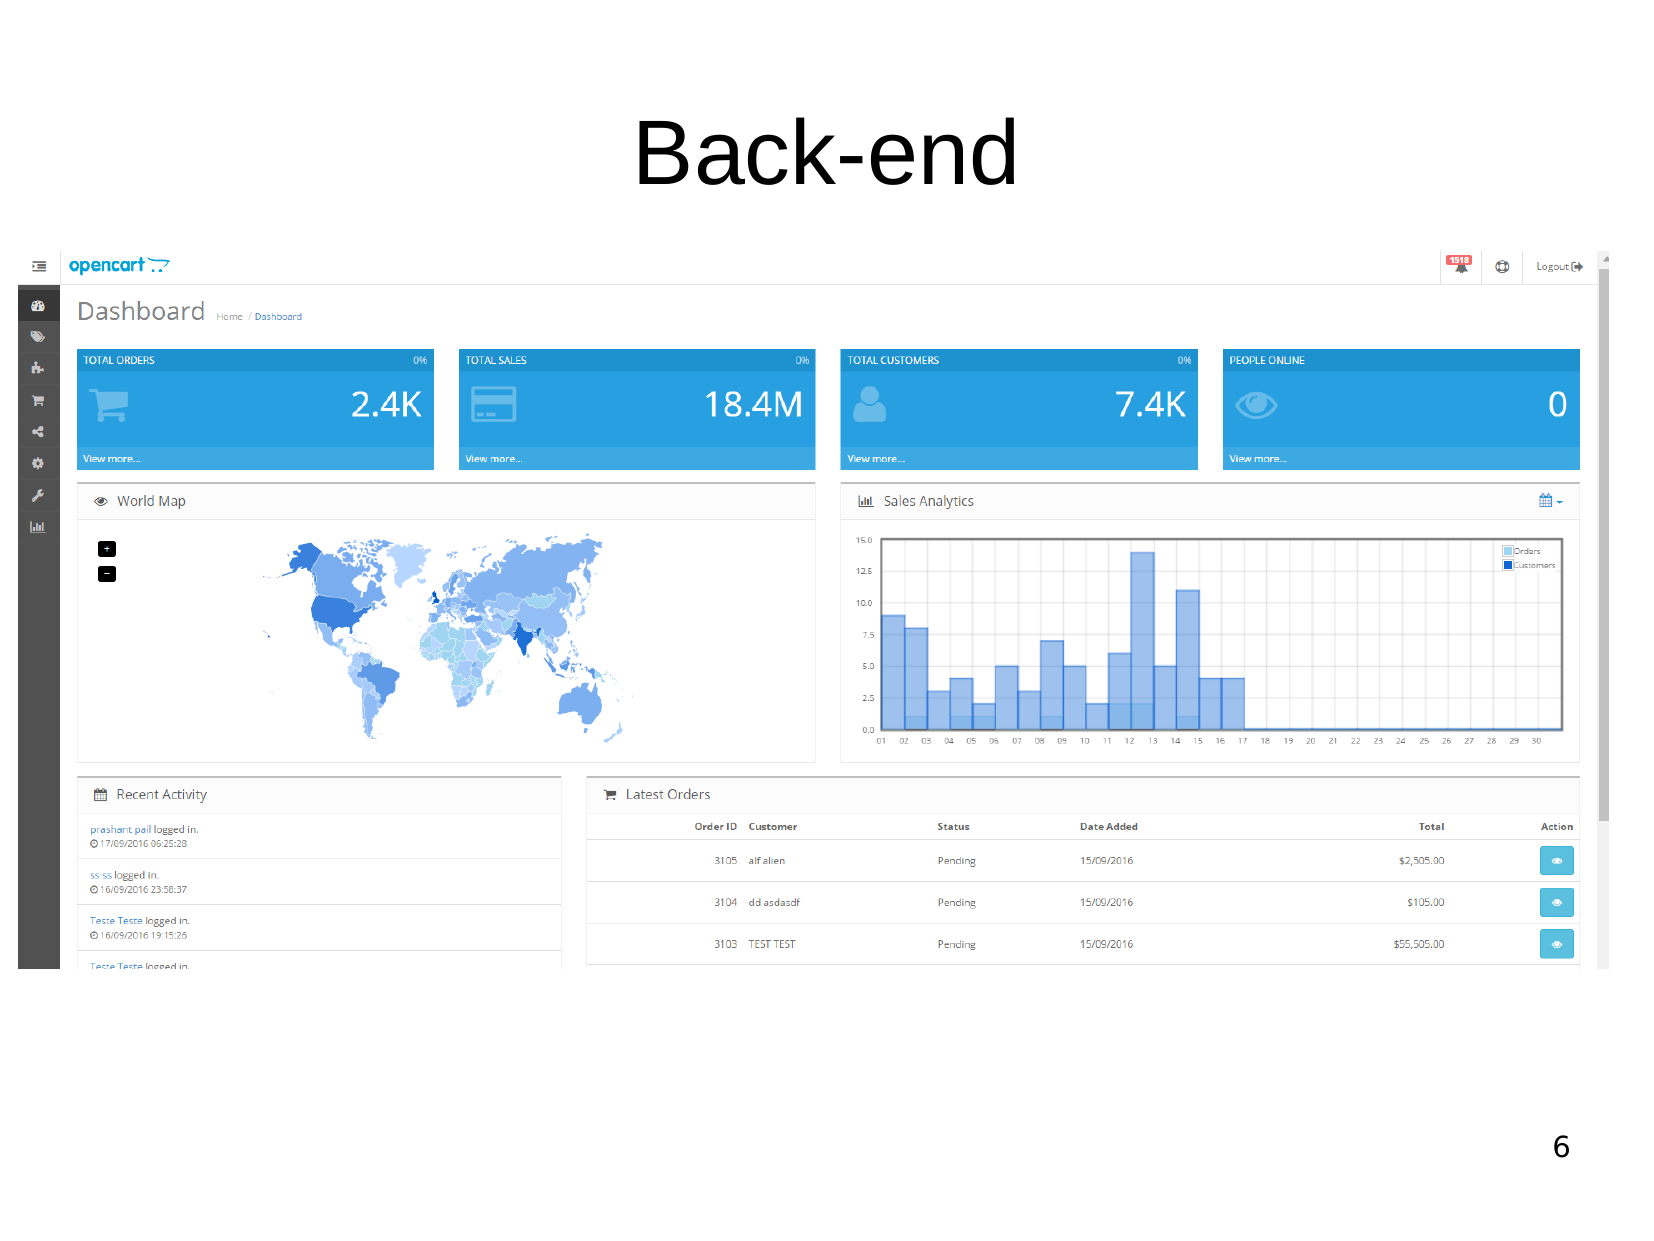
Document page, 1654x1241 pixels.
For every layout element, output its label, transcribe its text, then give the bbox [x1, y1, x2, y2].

picture [18, 251, 1609, 969]
title Back-end [82, 49, 1571, 251]
